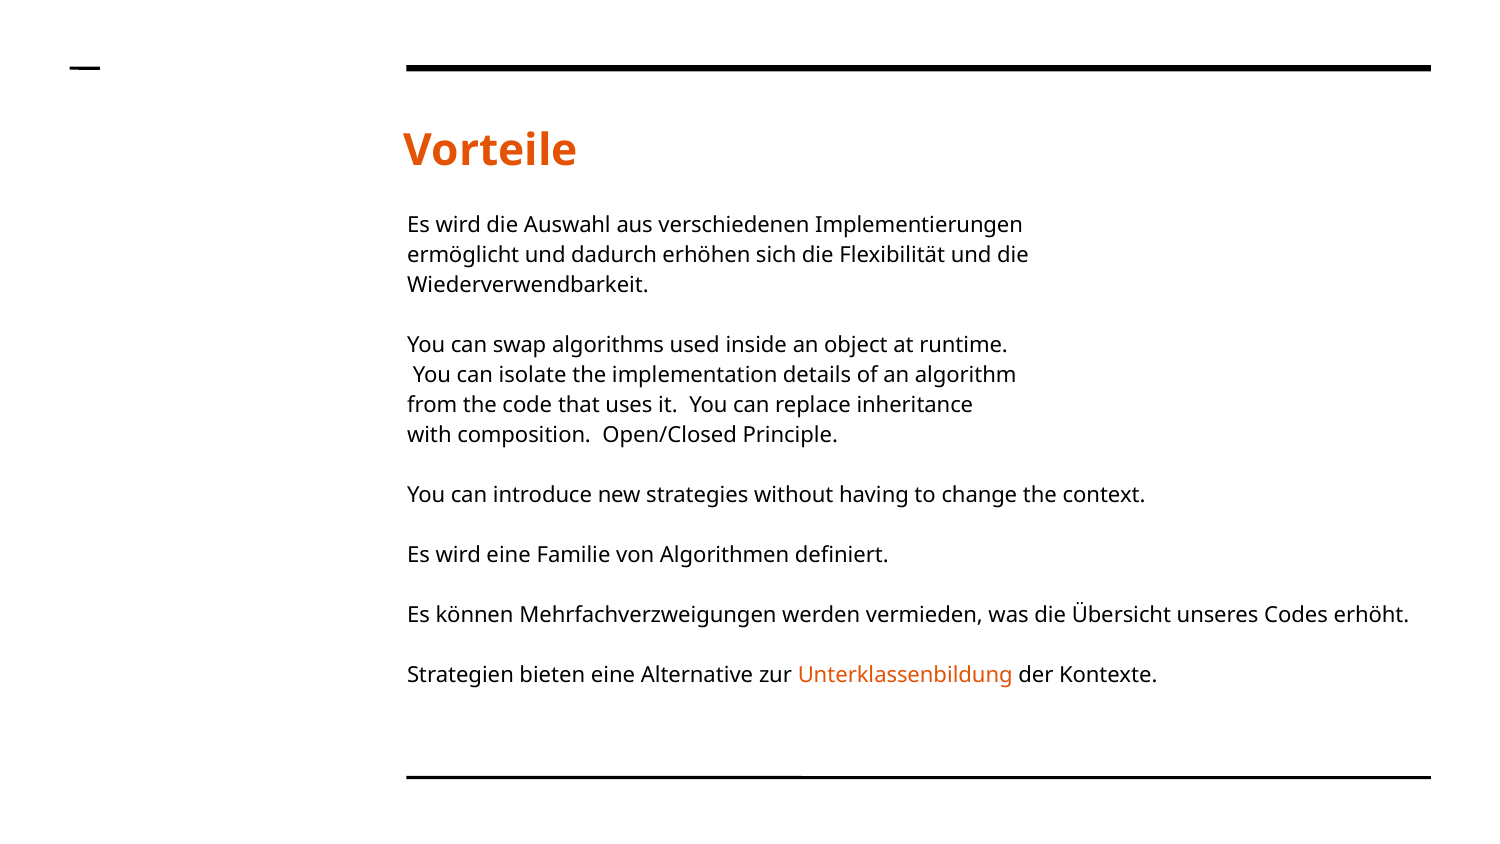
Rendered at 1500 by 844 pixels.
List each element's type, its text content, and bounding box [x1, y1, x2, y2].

subtitle Es wird die Auswahl aus verschiedenen Implementierungen ermöglicht und dadurch erhöhen sich die Flexibilität und die Wiederverwendbarkeit. You can swap algorithms used inside an object at runtime. You can isolate the implementation details of an algorithm from the code that uses it. You can replace inheritance with composition. Open/Closed Principle. You can introduce new strategies without having to change the context. Es wird eine Familie von Algorithmen definiert. Es können Mehrfachverzweigungen werden vermieden, was die Übersicht unseres Codes erhöht. Strategien bieten eine Alternative zur Unterklassenbildung der Kontexte. [392, 193, 1431, 735]
title Vorteile [389, 103, 1428, 194]
